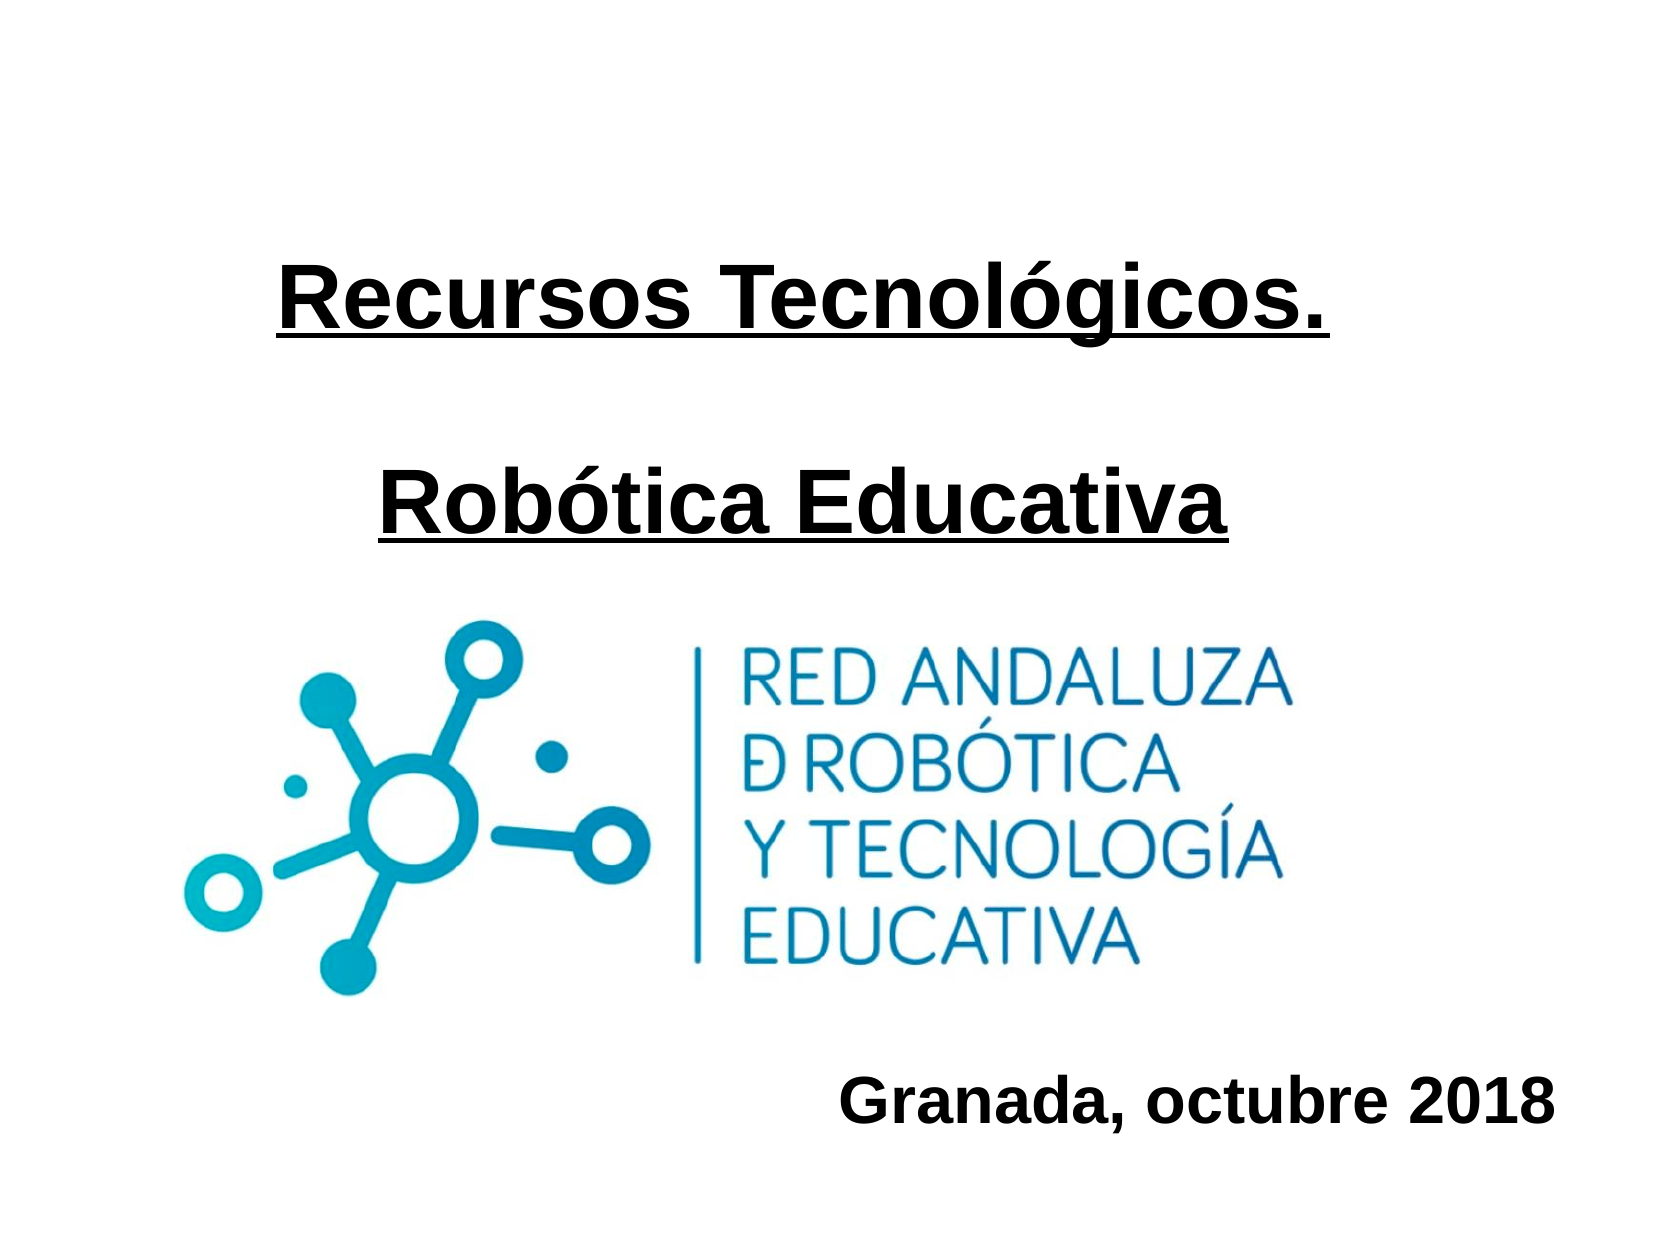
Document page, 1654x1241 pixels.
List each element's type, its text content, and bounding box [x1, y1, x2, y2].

picture [182, 614, 1300, 1002]
list Granada, octubre 2018 [767, 1062, 1619, 1217]
title Recursos Tecnológicos. Robótica Educativa [59, 245, 1548, 553]
